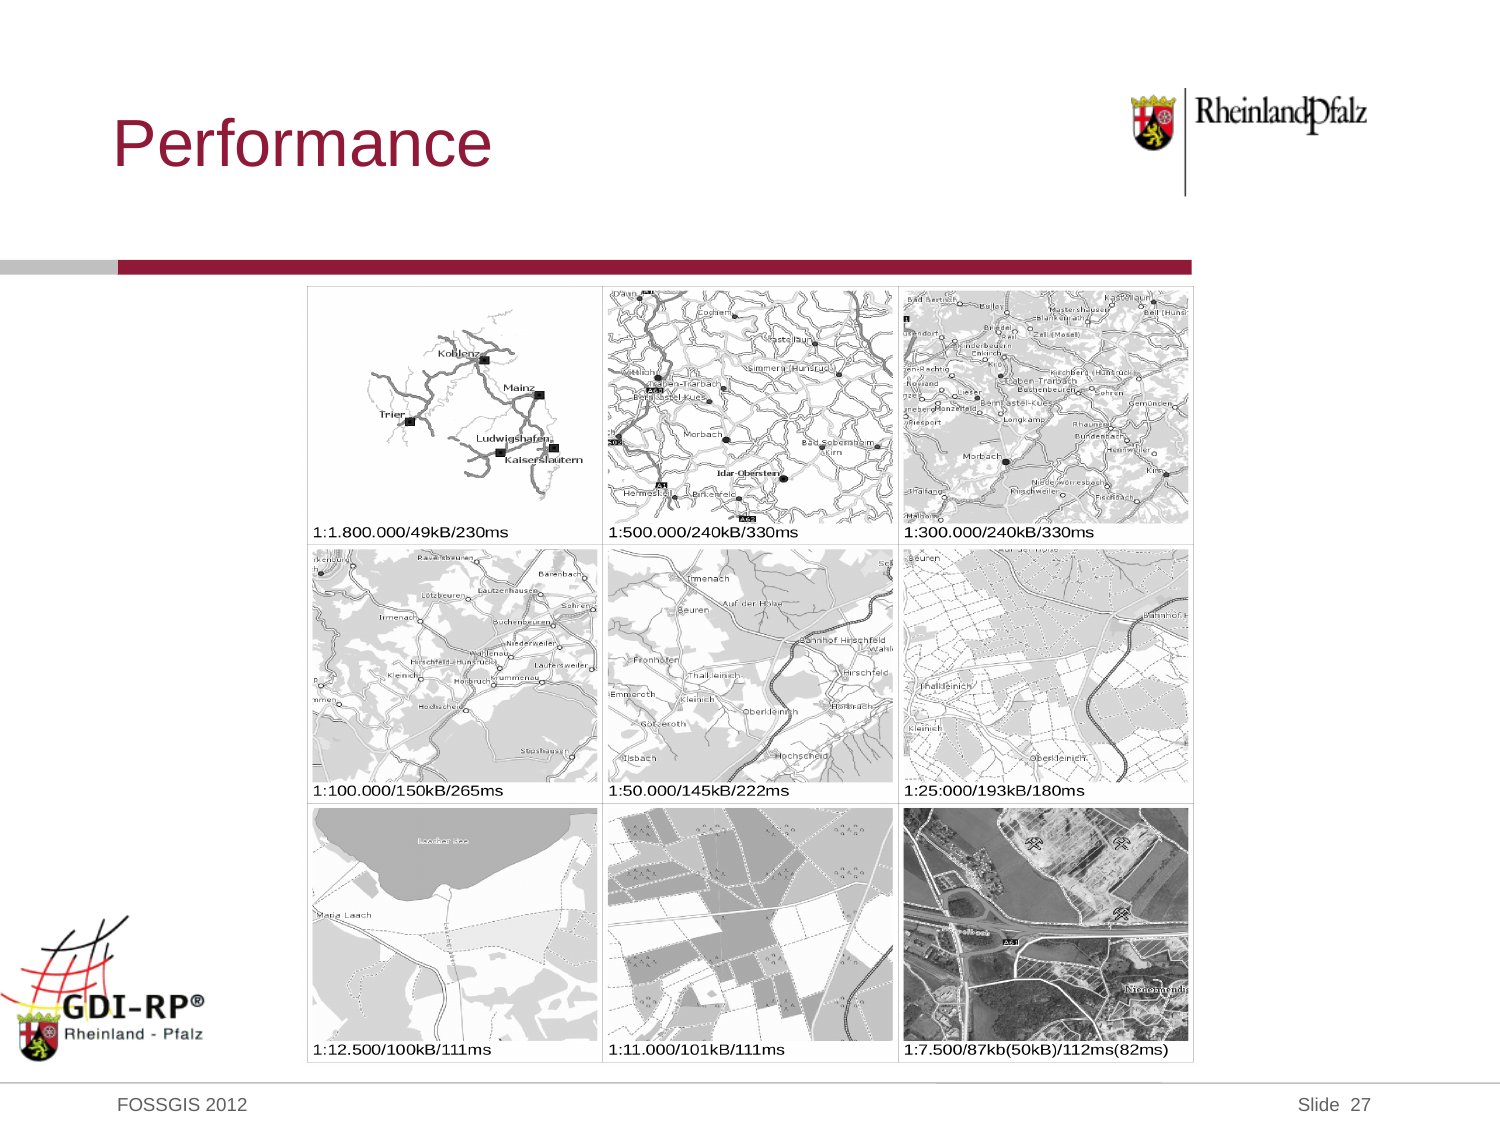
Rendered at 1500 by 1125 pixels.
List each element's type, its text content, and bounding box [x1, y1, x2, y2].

picture [0, 915, 207, 1063]
picture [1131, 88, 1447, 198]
title Performance [112, 63, 1071, 224]
picture [302, 281, 1200, 1068]
